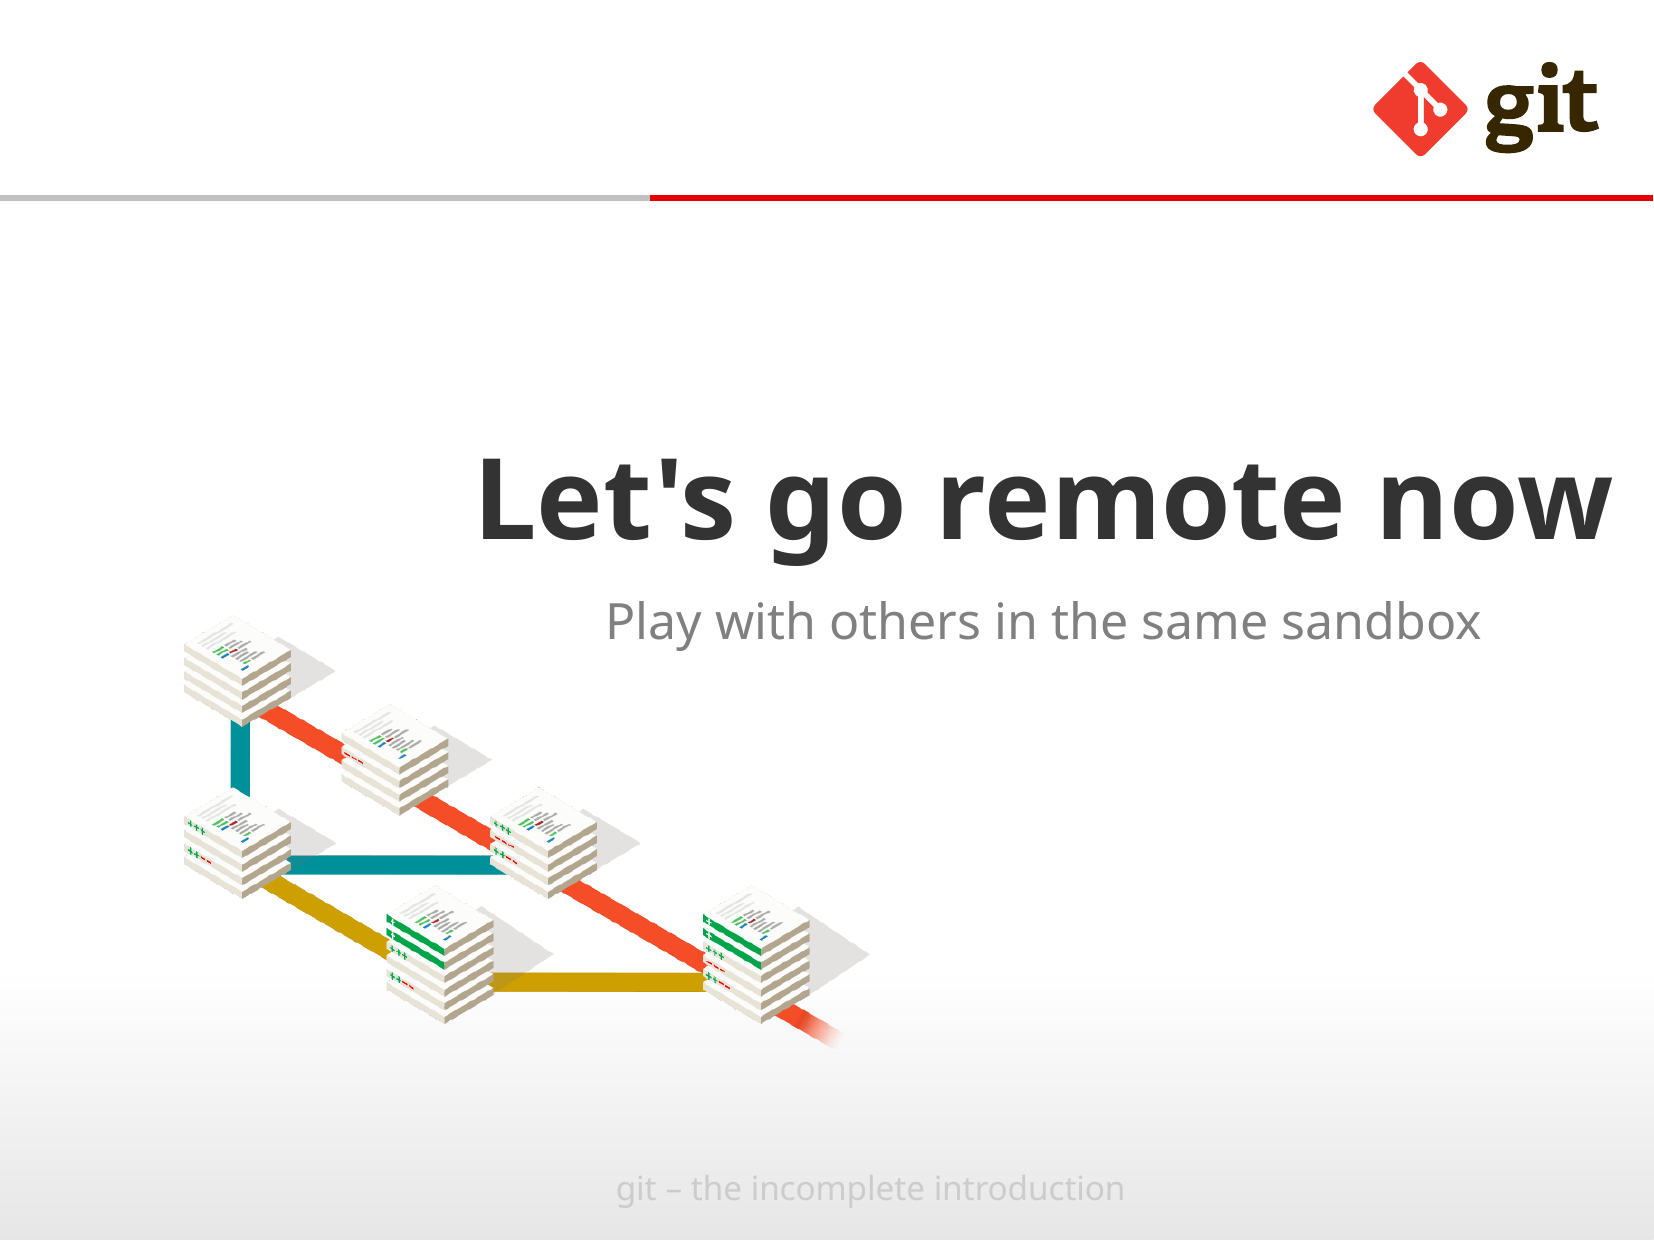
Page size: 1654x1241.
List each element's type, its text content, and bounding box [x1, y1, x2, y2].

subtitle Let's go remote now Play with others in the same sandbox [473, 285, 1615, 788]
picture [182, 613, 886, 1068]
